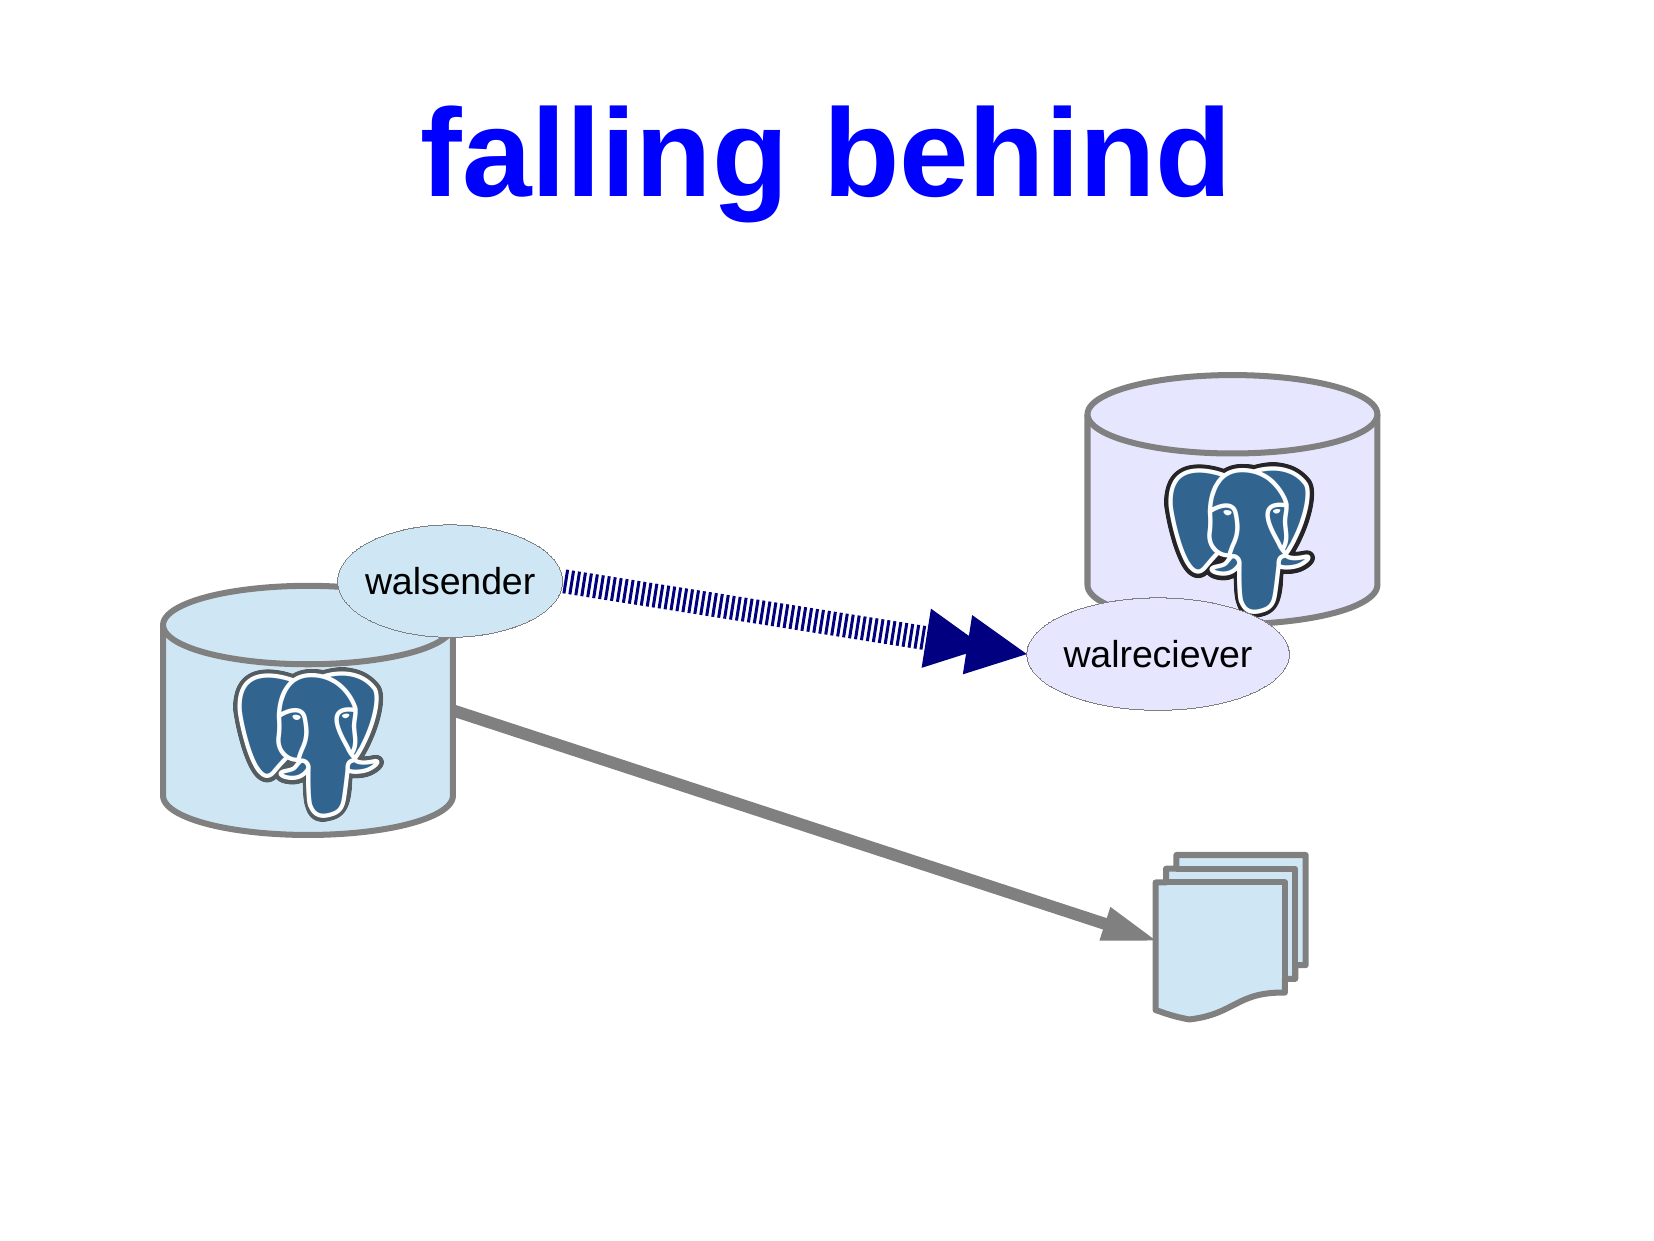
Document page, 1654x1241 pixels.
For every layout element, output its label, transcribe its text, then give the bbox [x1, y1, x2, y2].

picture [1164, 462, 1315, 618]
text_box walreciever [1026, 597, 1290, 711]
text_box walsender [337, 524, 563, 638]
text_box [1155, 855, 1306, 1020]
picture [233, 667, 384, 822]
text_box [163, 585, 453, 835]
title falling behind [82, 49, 1571, 257]
text_box [1261, 618, 1311, 623]
text_box [1087, 375, 1378, 618]
